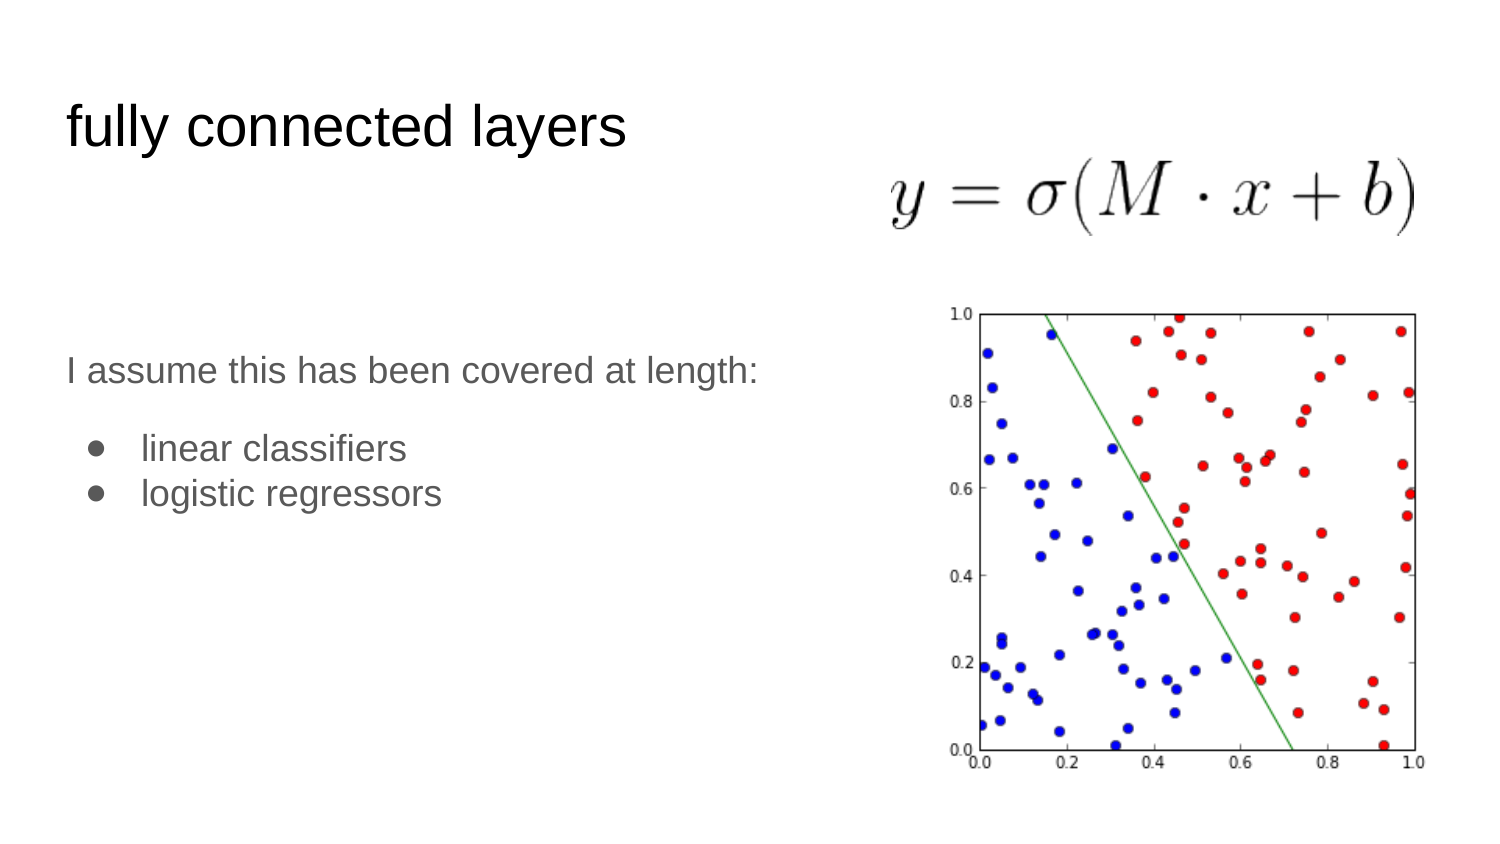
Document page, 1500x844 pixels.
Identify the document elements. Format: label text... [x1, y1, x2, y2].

picture [891, 157, 1414, 236]
title fully connected layers [51, 72, 1449, 167]
list I assume this has been covered at length: linear classifiers logistic regressors [51, 189, 1449, 750]
picture [939, 292, 1449, 792]
